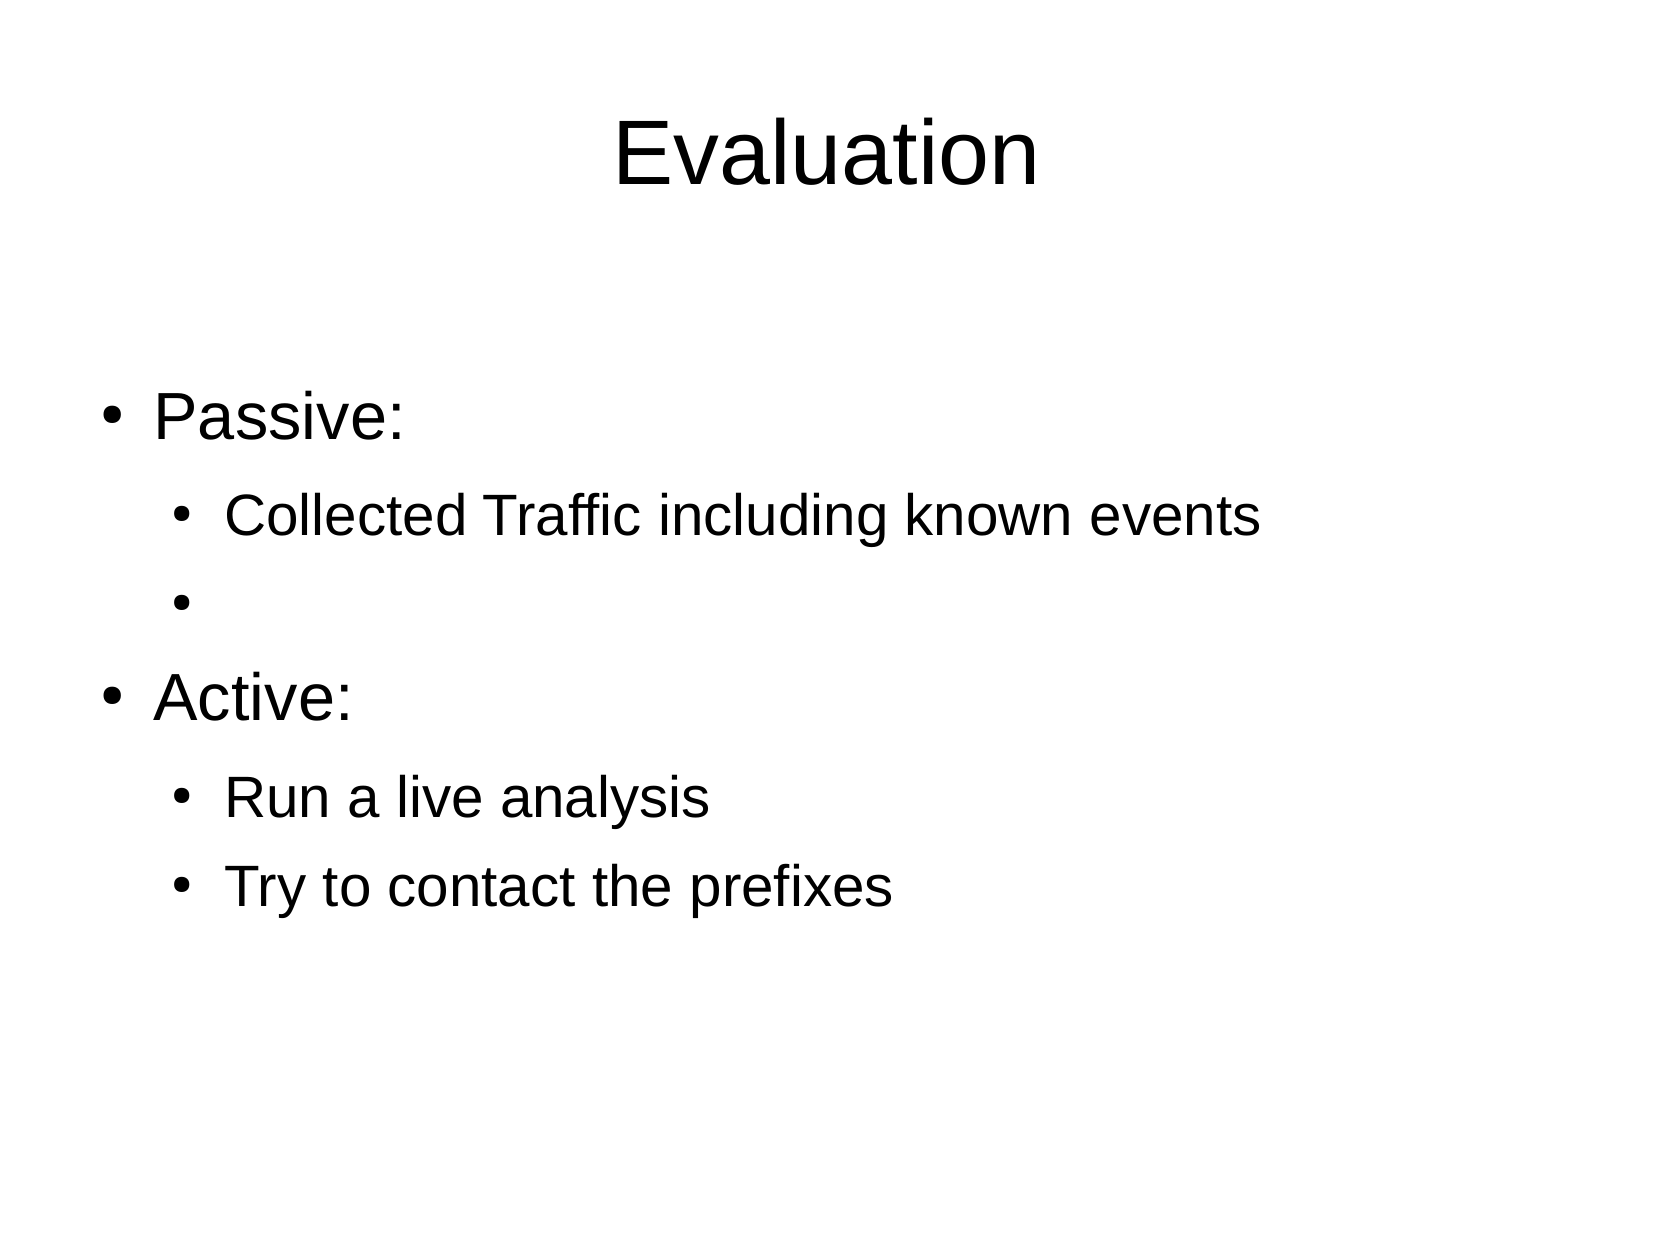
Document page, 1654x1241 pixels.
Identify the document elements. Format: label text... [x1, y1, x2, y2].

title Evaluation [82, 56, 1571, 250]
list Passive: Collected Traffic including known events Active: Run a live analysis Try to contact the prefixes [82, 290, 1571, 1109]
